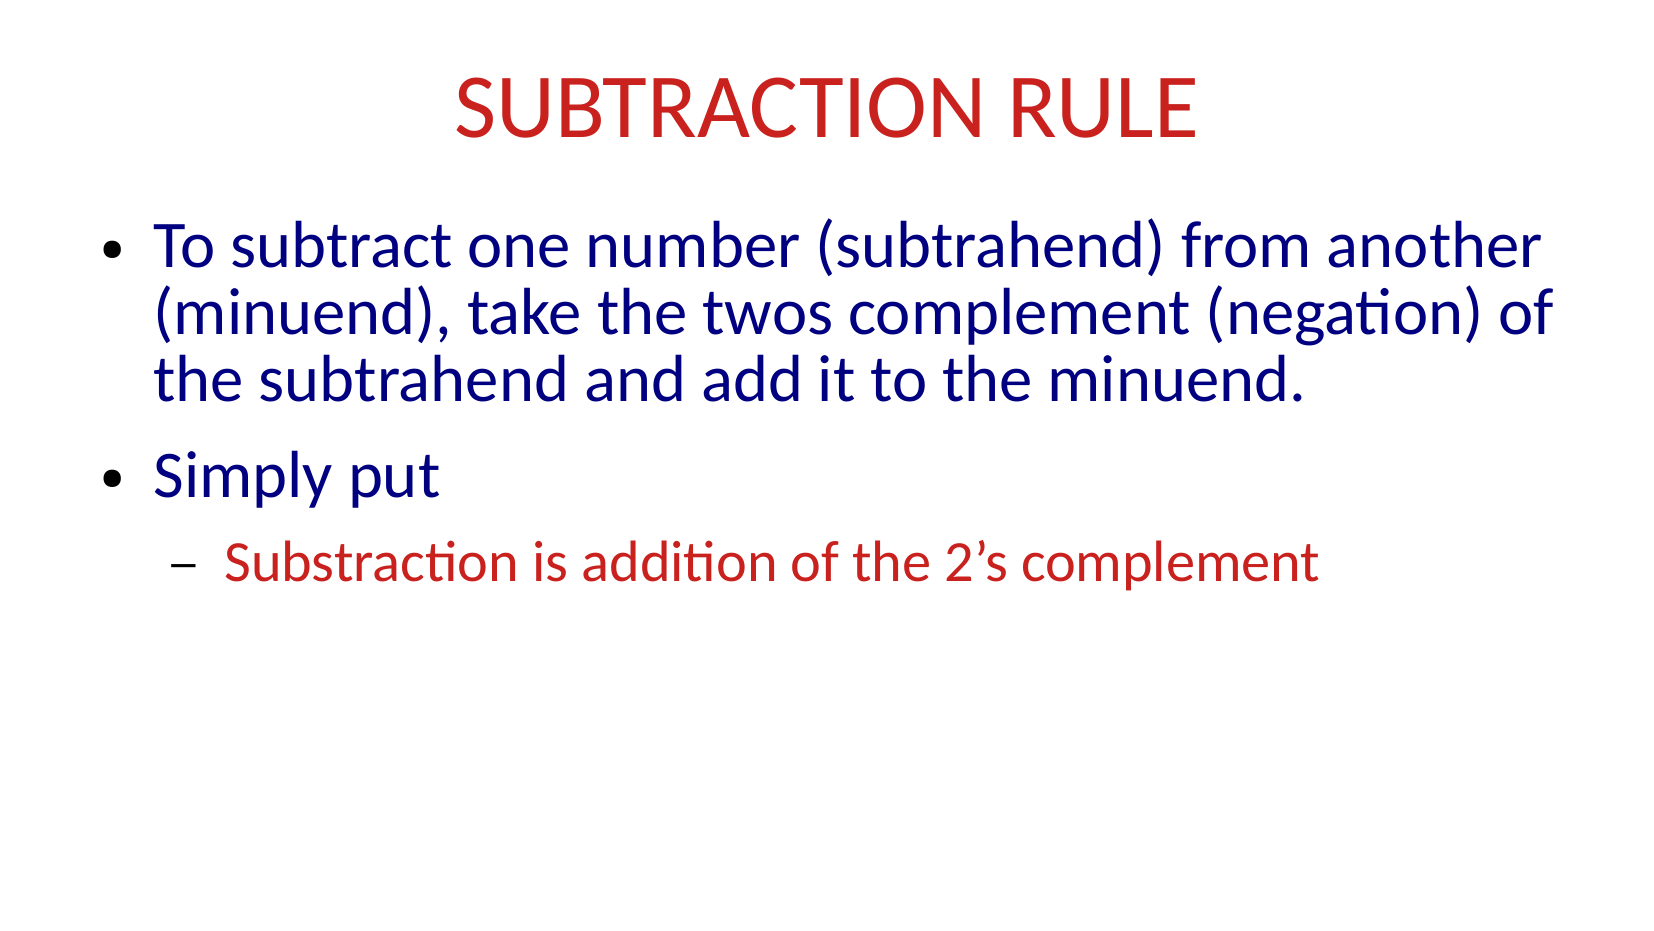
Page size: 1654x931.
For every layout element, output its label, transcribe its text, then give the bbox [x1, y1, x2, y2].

list To subtract one number (subtrahend) from another (minuend), take the twos complement (negation) of the subtrahend and add it to the minuend. Simply put Substraction is addition of the 2’s complement [82, 217, 1571, 758]
title SUBTRACTION RULE [82, 37, 1571, 193]
